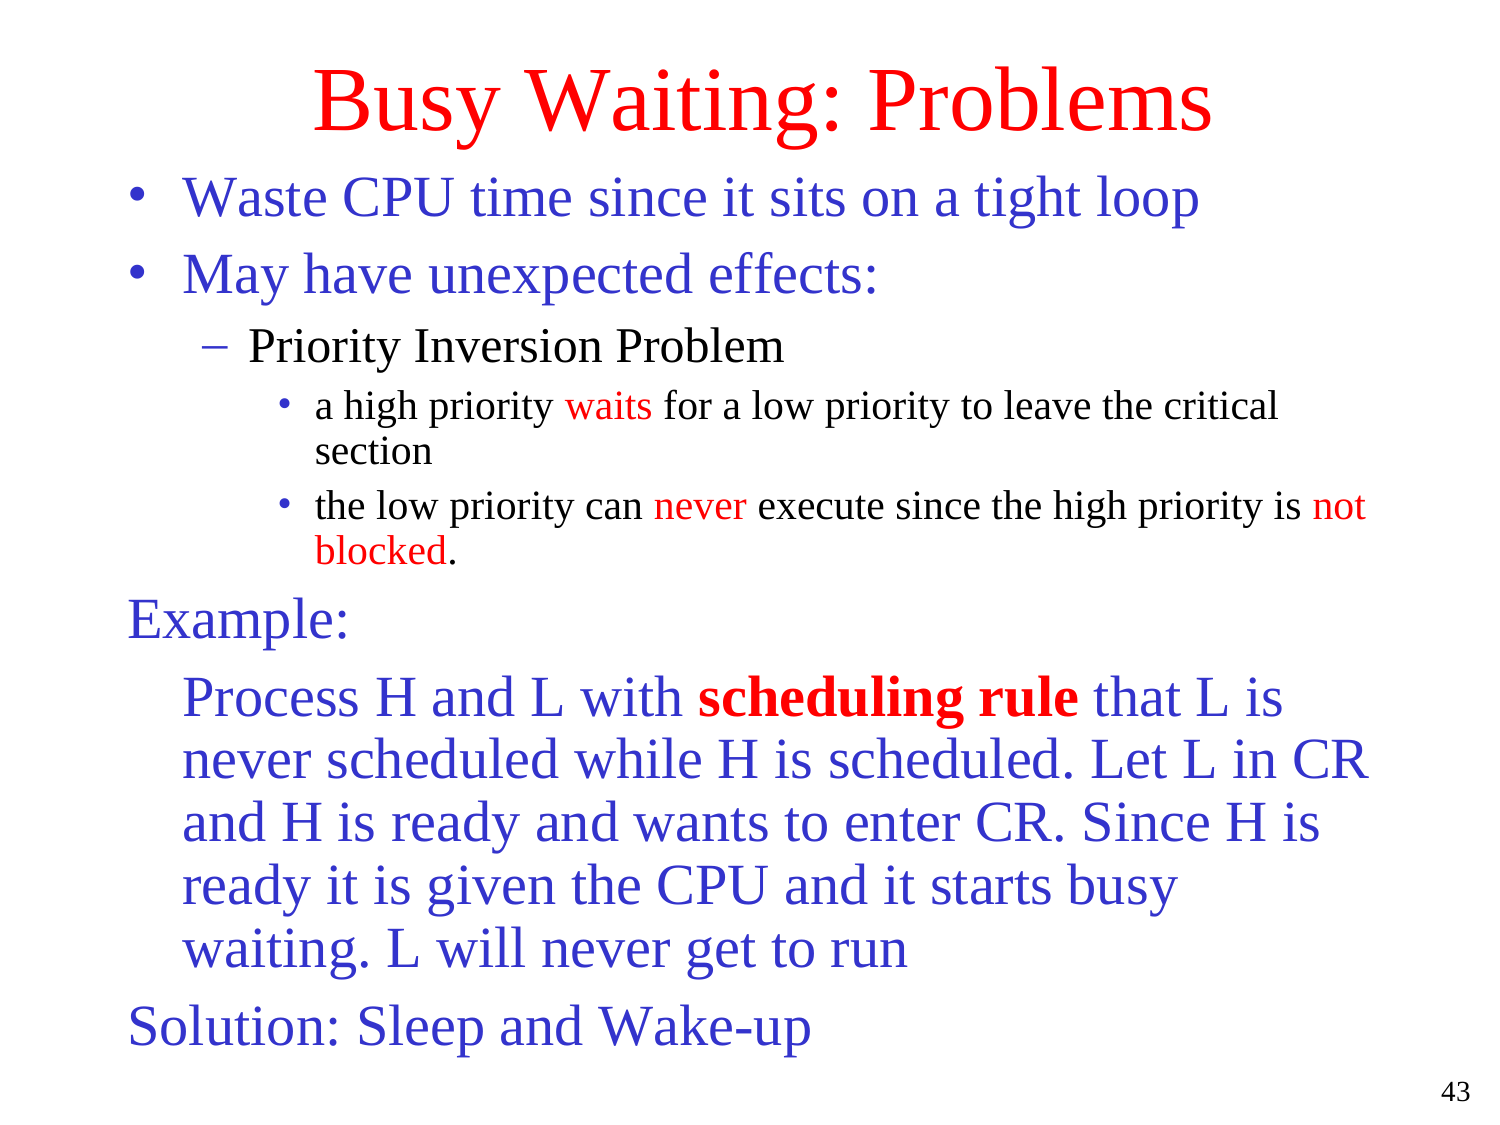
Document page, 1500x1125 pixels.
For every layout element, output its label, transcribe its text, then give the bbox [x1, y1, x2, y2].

text_box <number> [1404, 1064, 1486, 1125]
text_box Waste CPU time since it sits on a tight loop May have unexpected effects: Priority Inversion Problem a high priority waits for a low priority to leave the critical section the low priority can never execute since the high priority is not blocked. Example: Process H and L with scheduling rule that L is never scheduled while H is scheduled. Let L in CR and H is ready and wants to enter CR. Since H is ready it is given the CPU and it starts busy waiting. L will never get to run Solution: Sleep and Wake-up [112, 158, 1388, 984]
text_box Busy Waiting: Problems [126, 0, 1402, 188]
